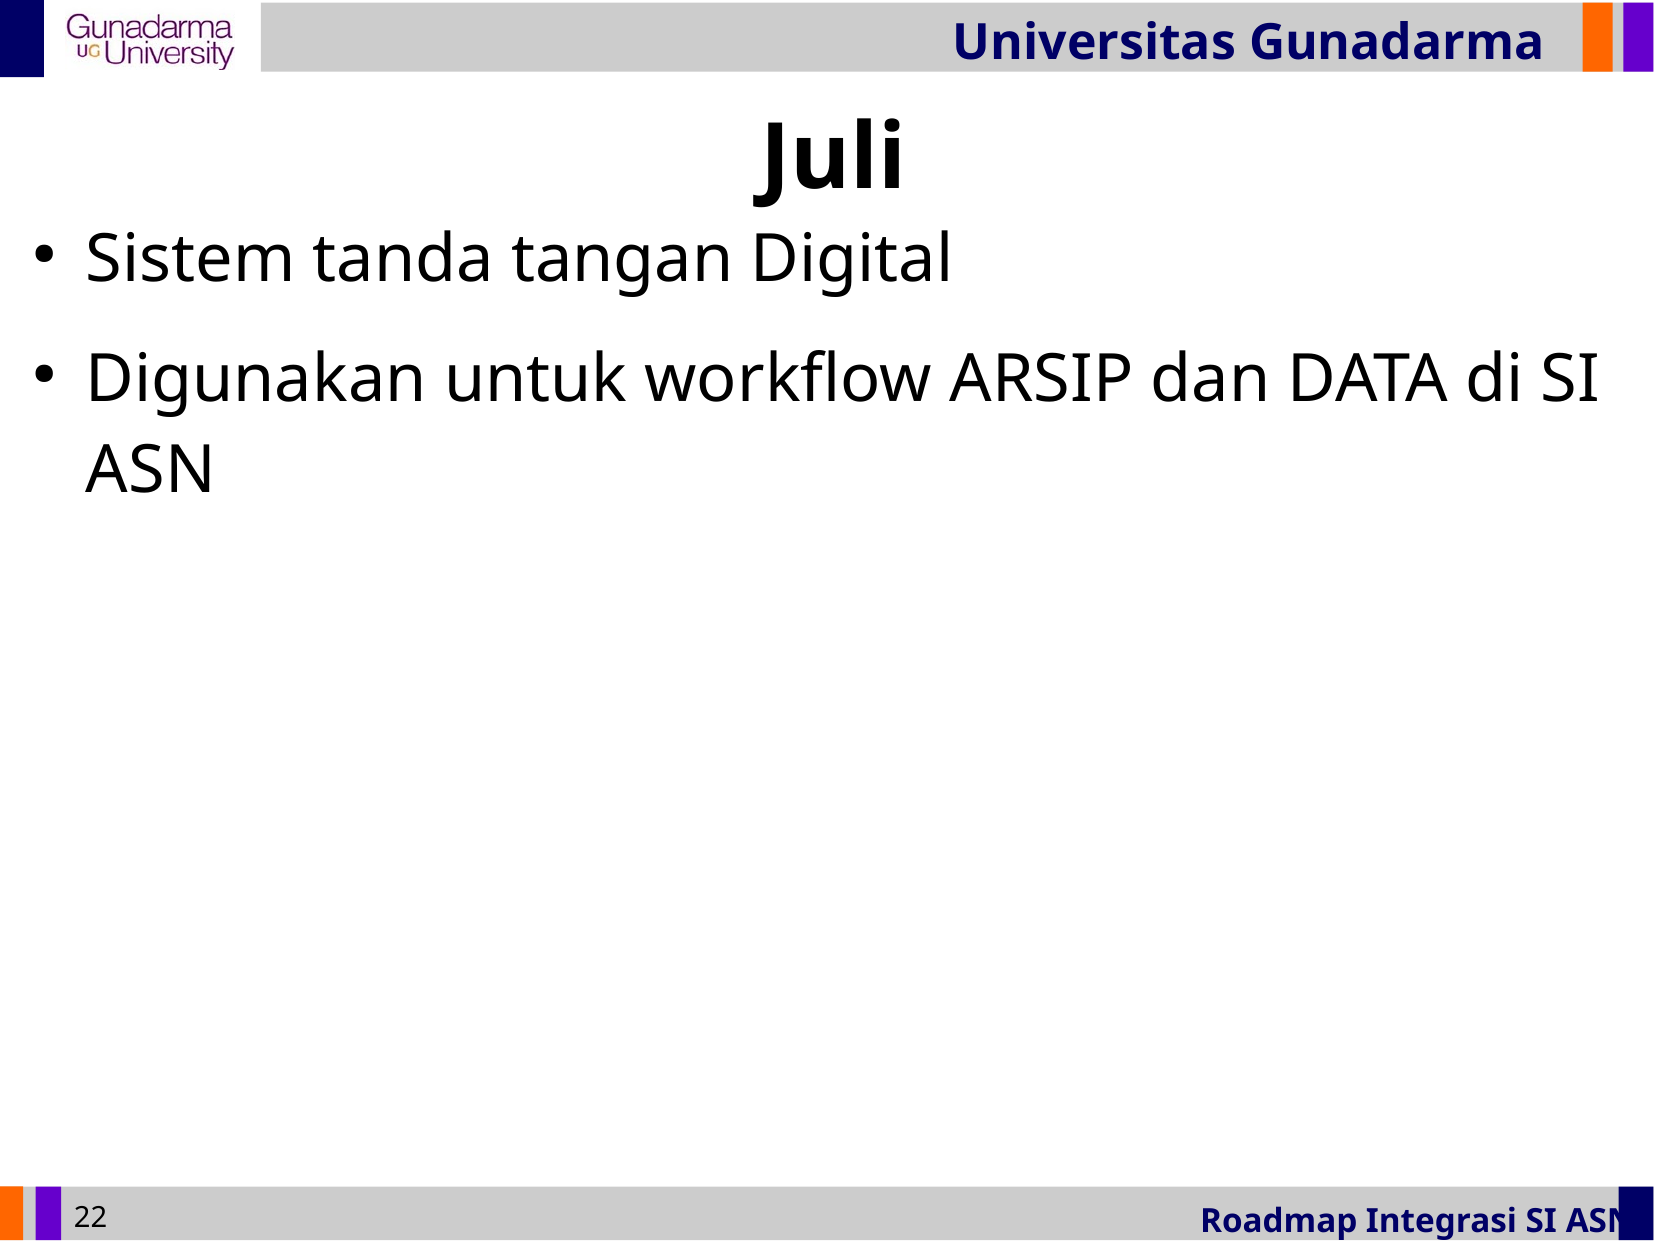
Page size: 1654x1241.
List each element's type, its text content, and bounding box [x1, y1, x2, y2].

list Sistem tanda tangan Digital Digunakan untuk workflow ARSIP dan DATA di SI ASN [14, 210, 1630, 1176]
title Juli [77, 90, 1591, 210]
picture [65, 0, 235, 70]
